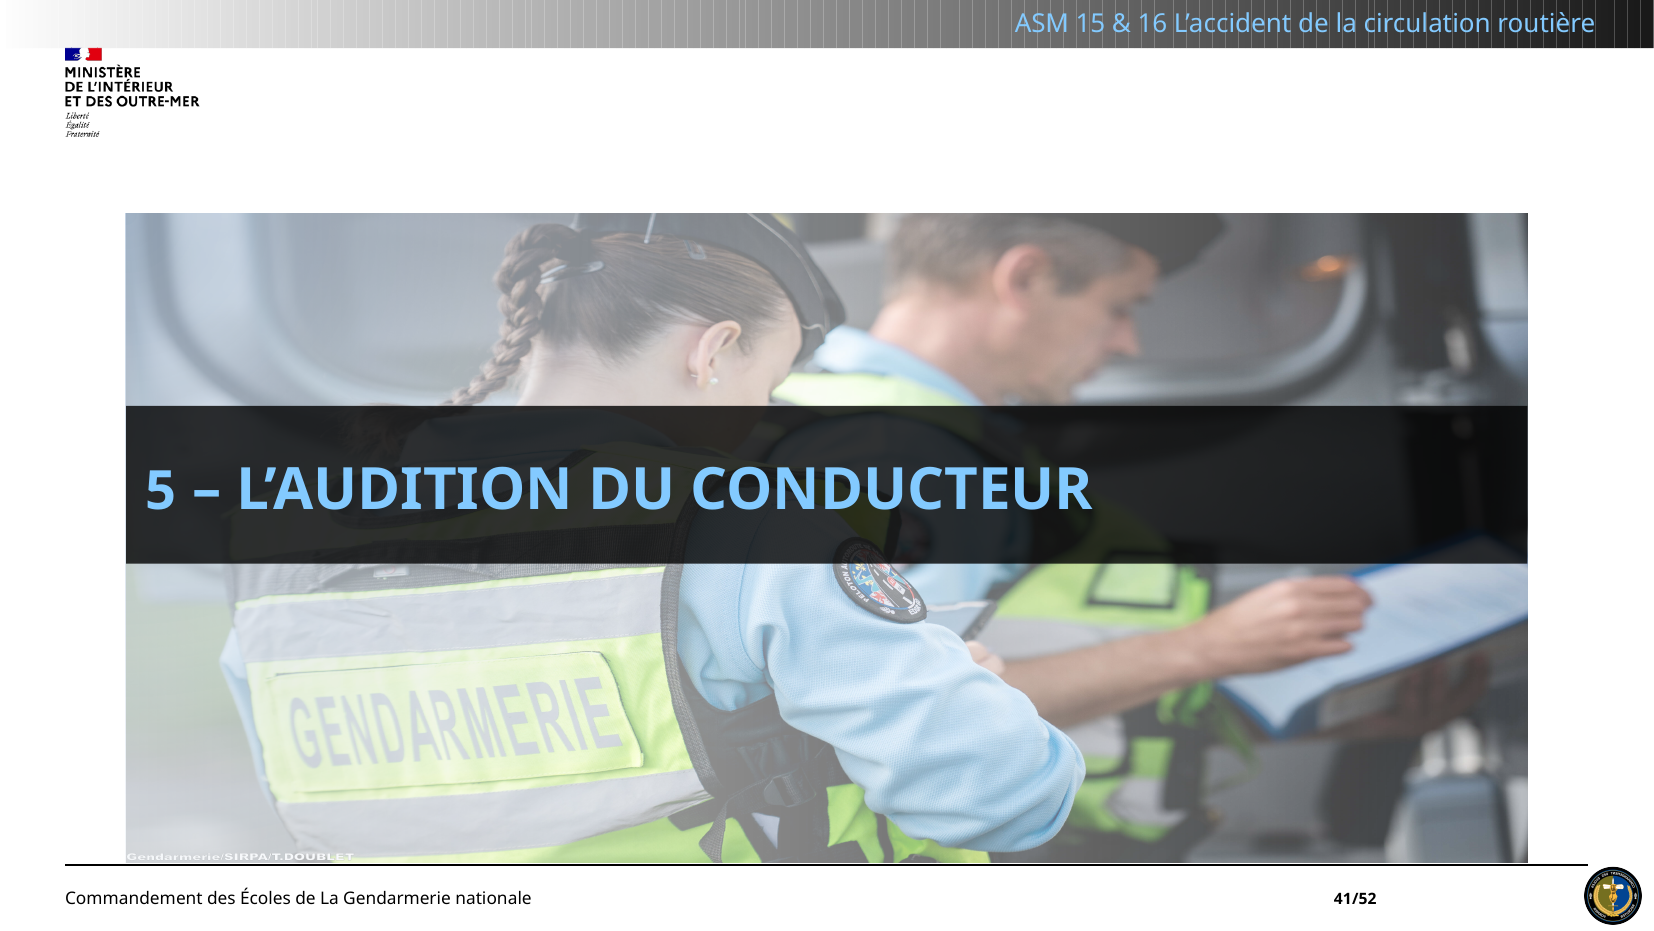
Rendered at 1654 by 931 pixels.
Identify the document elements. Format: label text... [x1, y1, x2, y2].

title 5 – L’AUDITION DU CONDUCTEUR [80, 460, 1528, 565]
text_box [125, 213, 1528, 460]
text_box [125, 565, 1528, 863]
picture [65, 49, 213, 138]
picture [1584, 862, 1642, 925]
